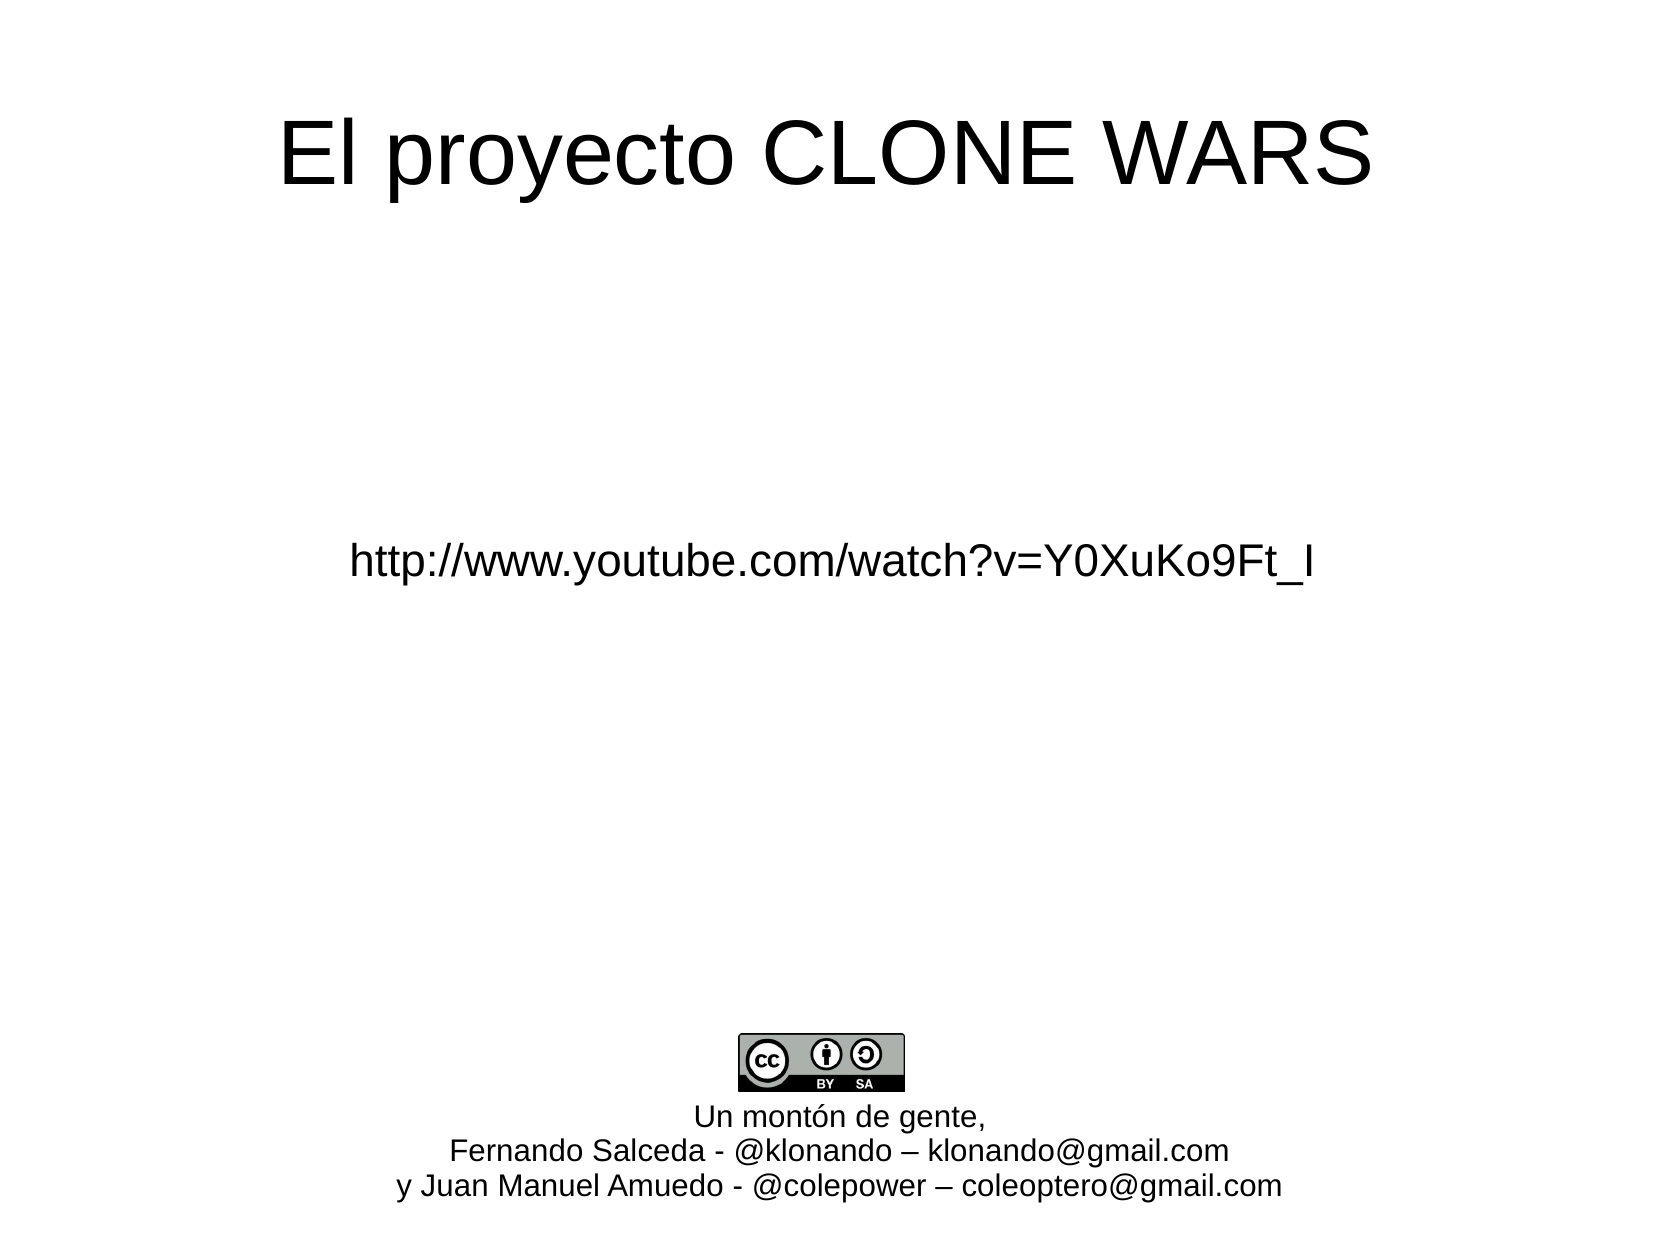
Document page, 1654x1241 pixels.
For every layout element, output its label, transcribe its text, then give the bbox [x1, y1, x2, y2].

text_box Un montón de gente, Fernando Salceda - @klonando – klonando@gmail.com y Juan Manuel Amuedo - @colepower – coleoptero@gmail.com [381, 1091, 1300, 1211]
subtitle http://www.youtube.com/watch?v=Y0XuKo9Ft_I [88, 295, 1577, 827]
picture [738, 1033, 905, 1091]
title El proyecto CLONE WARS [82, 49, 1571, 257]
